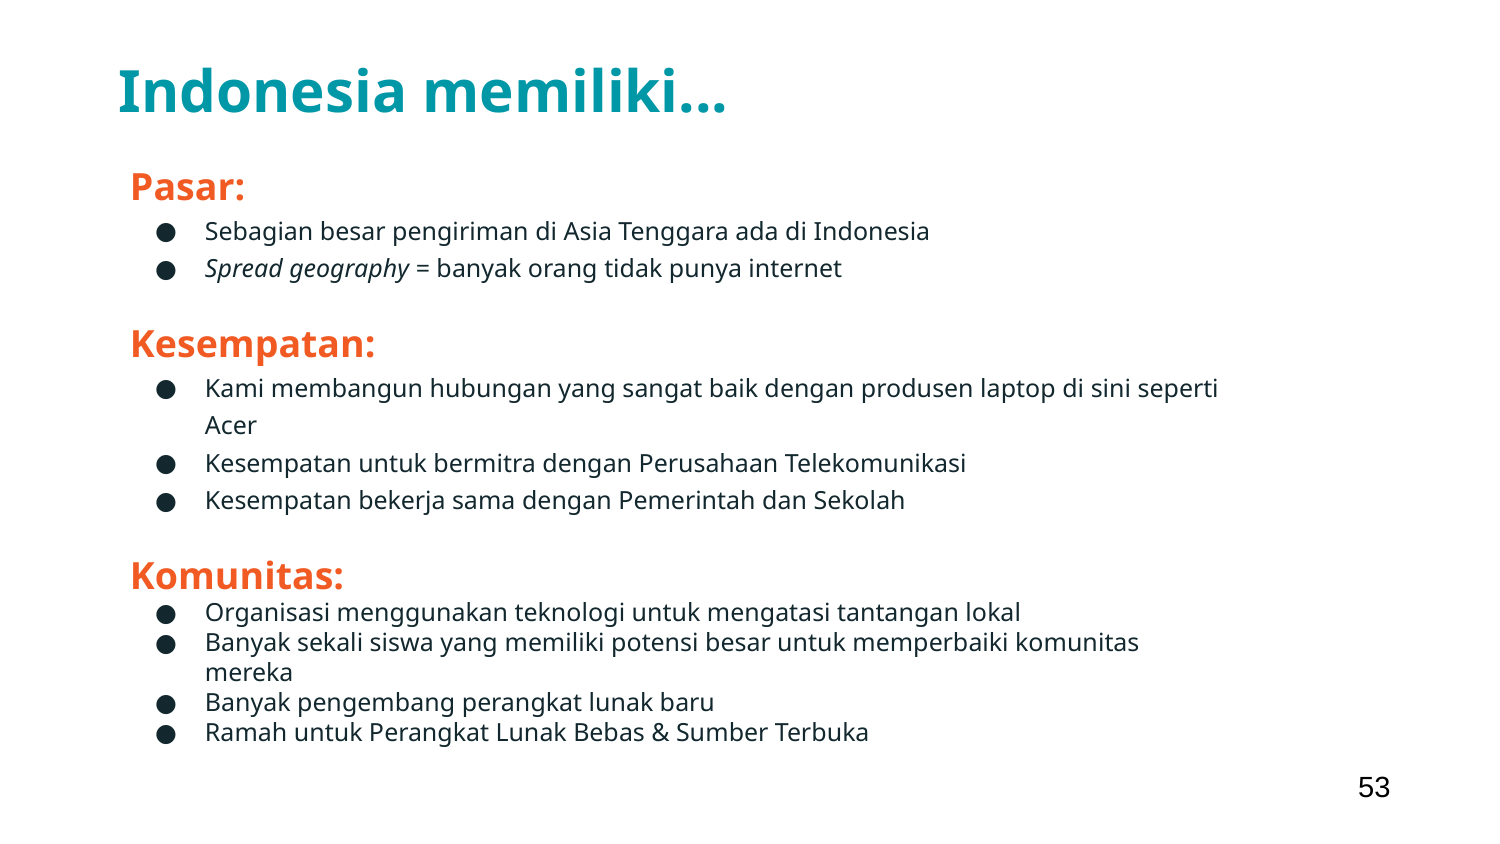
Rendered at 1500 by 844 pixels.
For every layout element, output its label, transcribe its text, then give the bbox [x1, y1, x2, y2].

list Pasar: Sebagian besar pengiriman di Asia Tenggara ada di Indonesia Spread geography = banyak orang tidak punya internet Kesempatan: Kami membangun hubungan yang sangat baik dengan produsen laptop di sini seperti Acer Kesempatan untuk bermitra dengan Perusahaan Telekomunikasi Kesempatan bekerja sama dengan Pemerintah dan Sekolah Komunitas: Organisasi menggunakan teknologi untuk mengatasi tantangan lokal Banyak sekali siswa yang memiliki potensi besar untuk memperbaiki komunitas mereka Banyak pengembang perangkat lunak baru Ramah untuk Perangkat Lunak Bebas & Sumber Terbuka [114, 136, 1250, 743]
text_box Indonesia memiliki... [103, 0, 1025, 179]
slide_number <number> [1343, 753, 1434, 818]
